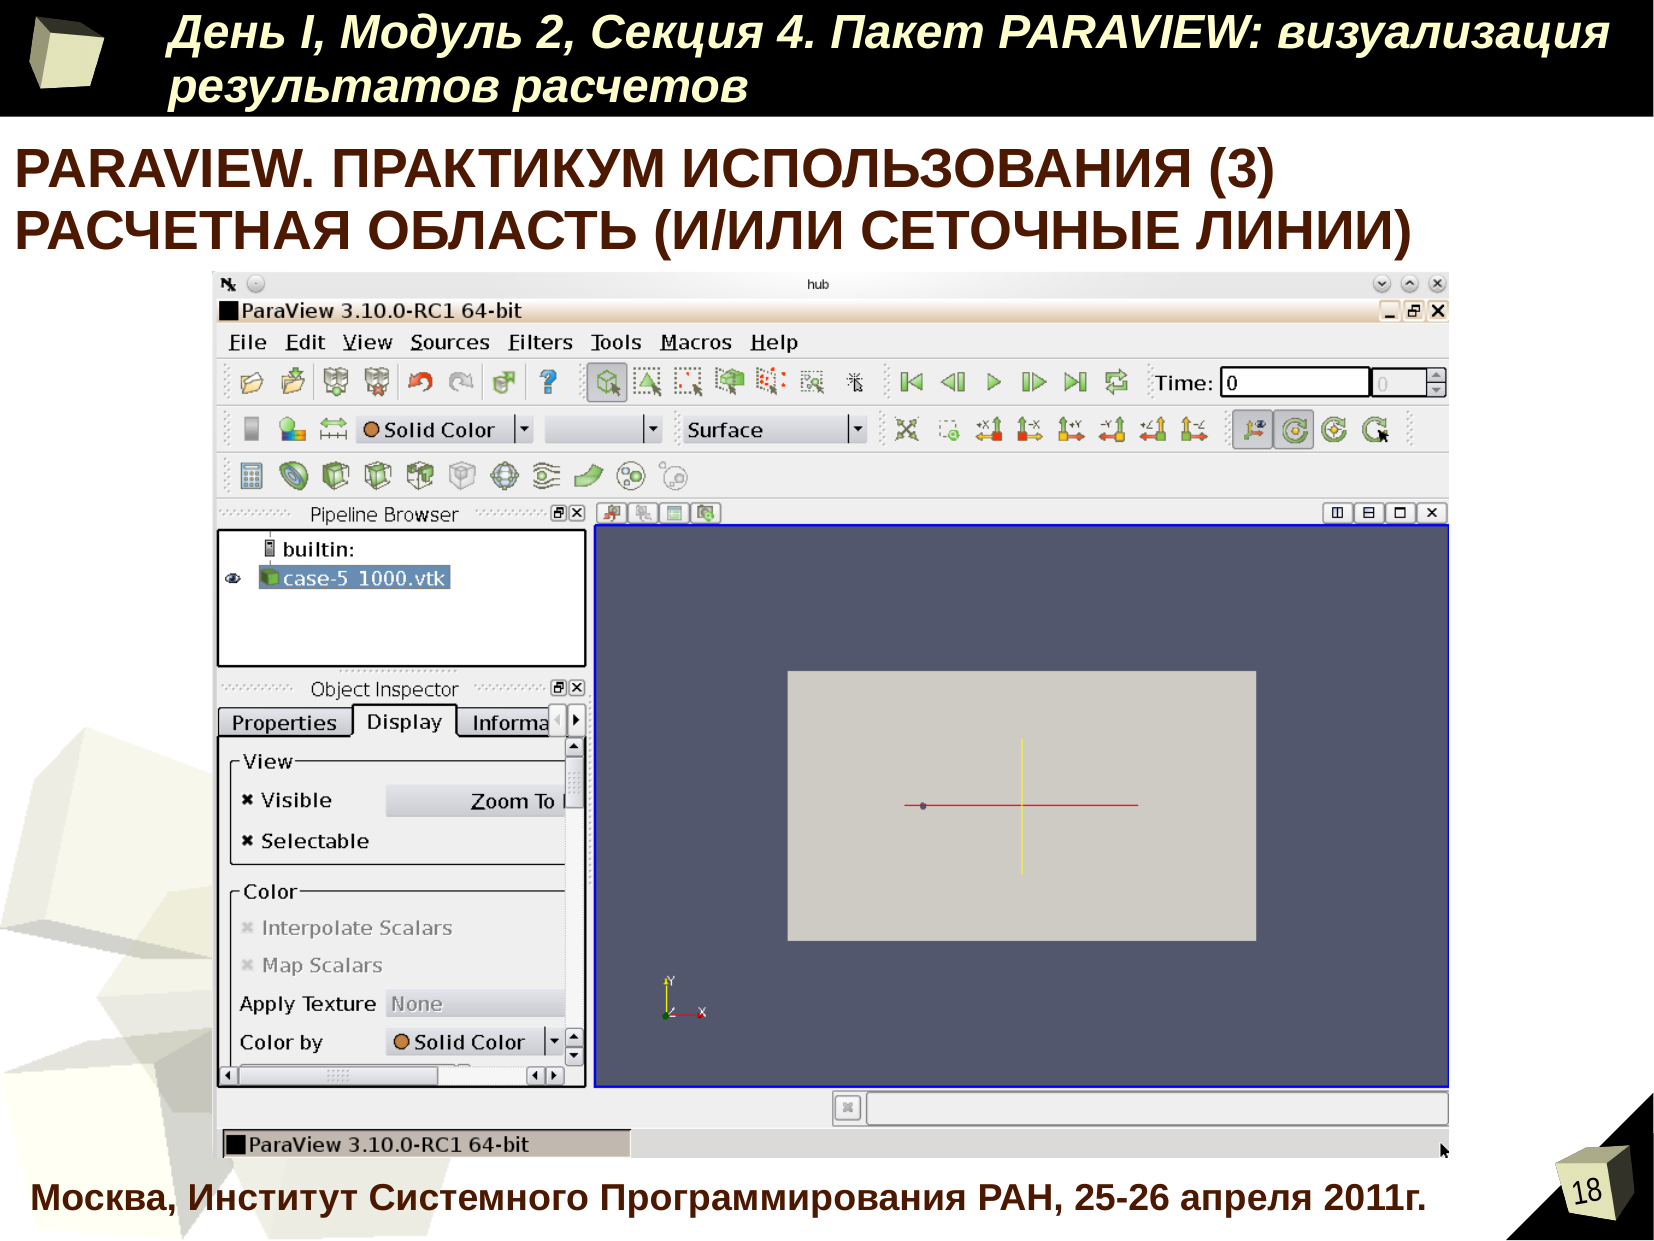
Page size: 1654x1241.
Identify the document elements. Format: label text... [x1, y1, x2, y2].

picture [0, 271, 1449, 1241]
text_box PARAVIEW. ПРАКТИКУМ ИСПОЛЬЗОВАНИЯ (3) РАСЧЕТНАЯ ОБЛАСТЬ (И/ИЛИ СЕТОЧНЫЕ ЛИНИИ) [0, 130, 1654, 269]
picture [464, 1193, 472, 1198]
